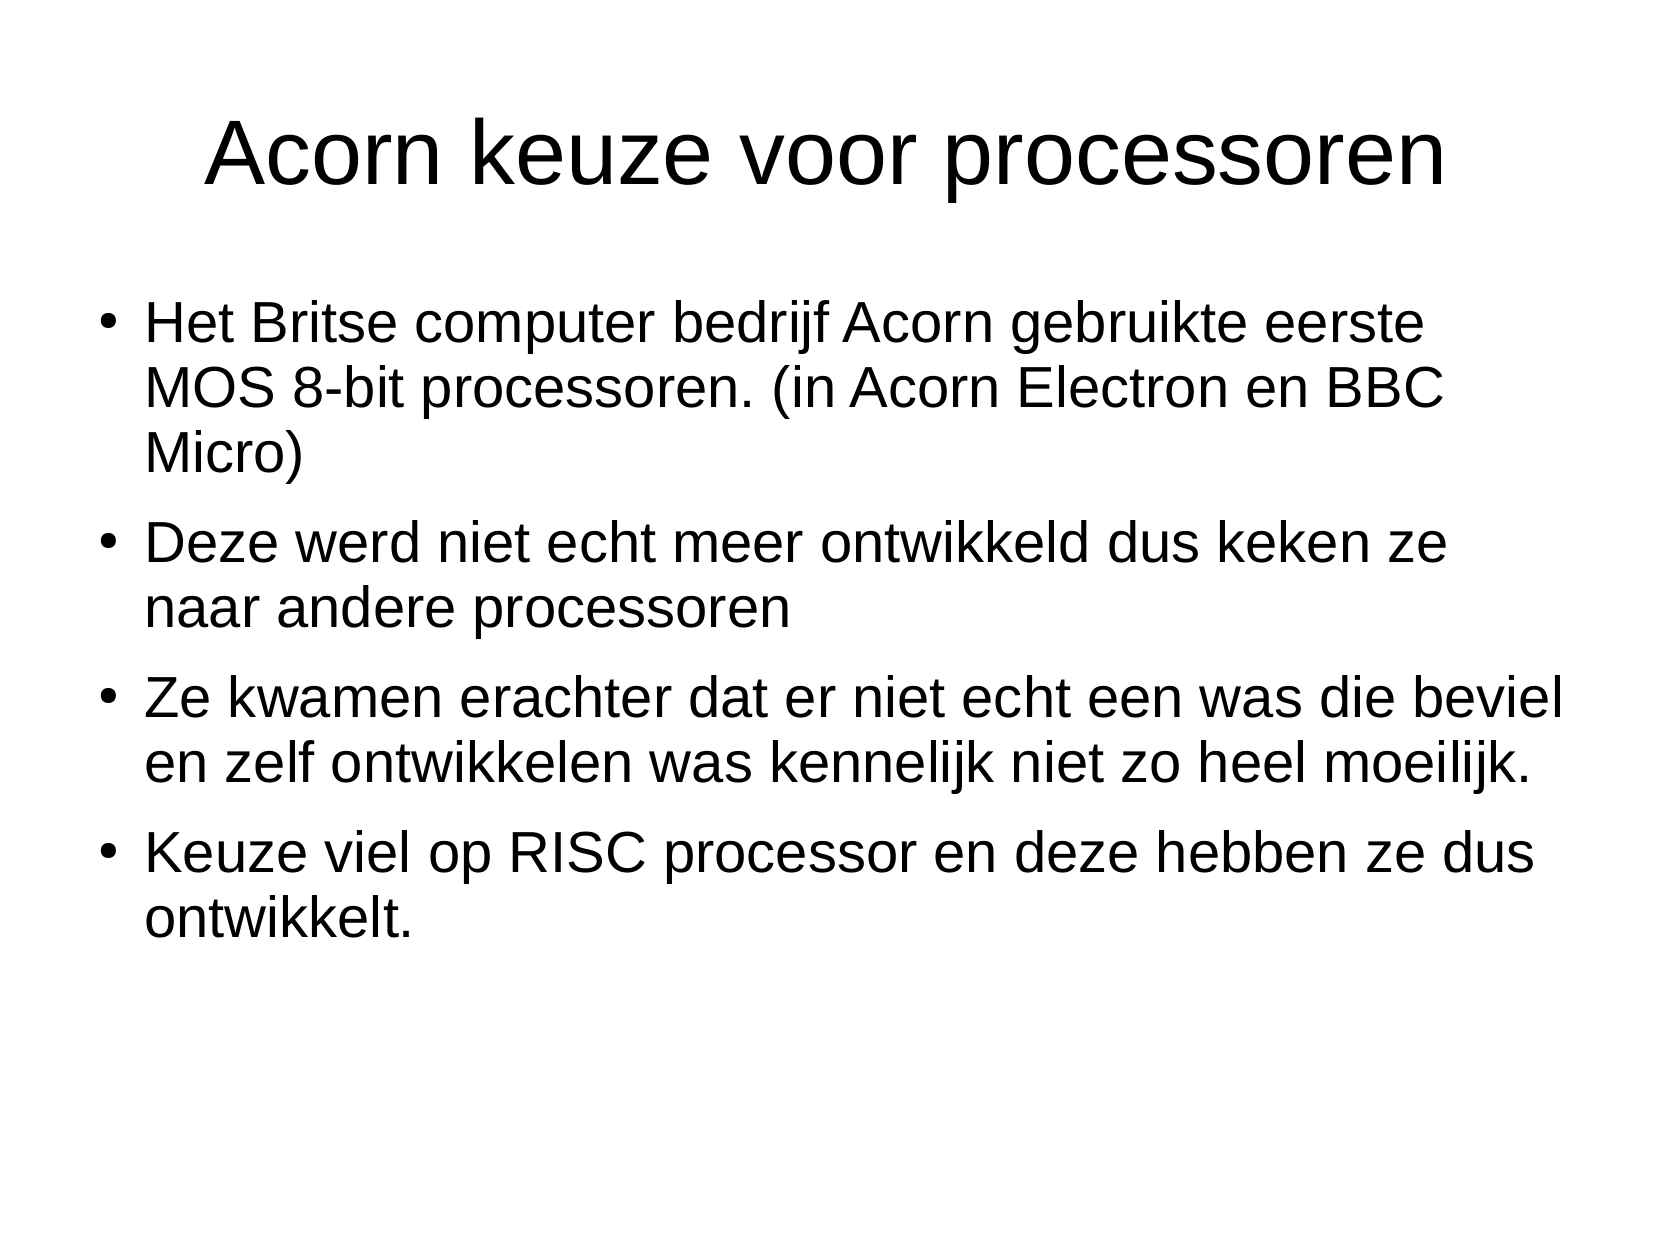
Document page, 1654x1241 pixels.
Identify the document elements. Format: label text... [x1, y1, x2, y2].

list Het Britse computer bedrijf Acorn gebruikte eerste MOS 8-bit processoren. (in Acorn Electron en BBC Micro) Deze werd niet echt meer ontwikkeld dus keken ze naar andere processoren Ze kwamen erachter dat er niet echt een was die beviel en zelf ontwikkelen was kennelijk niet zo heel moeilijk. Keuze viel op RISC processor en deze hebben ze dus ontwikkelt. [82, 290, 1571, 1010]
title Acorn keuze voor processoren [82, 49, 1571, 257]
